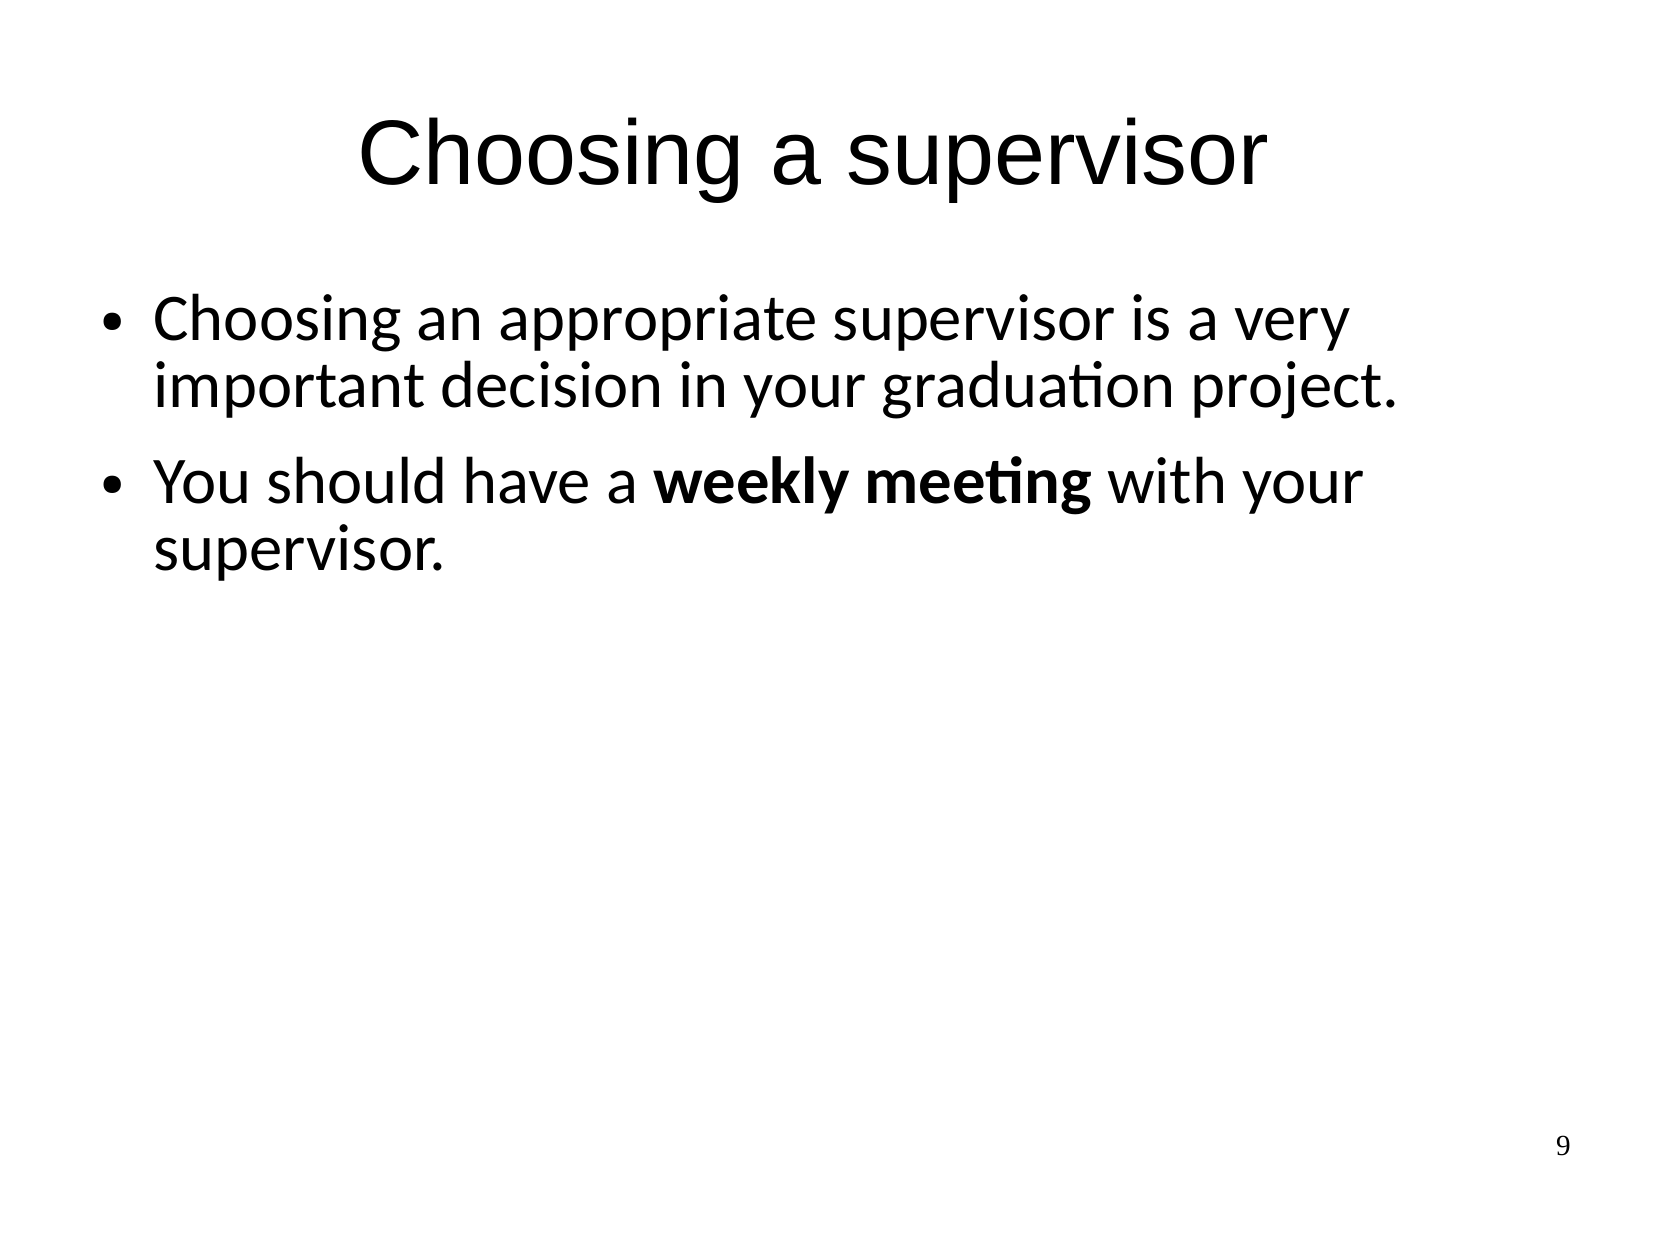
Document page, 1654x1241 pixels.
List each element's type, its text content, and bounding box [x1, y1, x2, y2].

list Choosing an appropriate supervisor is a very important decision in your graduation project. You should have a weekly meeting with your supervisor. [82, 290, 1571, 1010]
title Choosing a supervisor [82, 49, 1571, 257]
